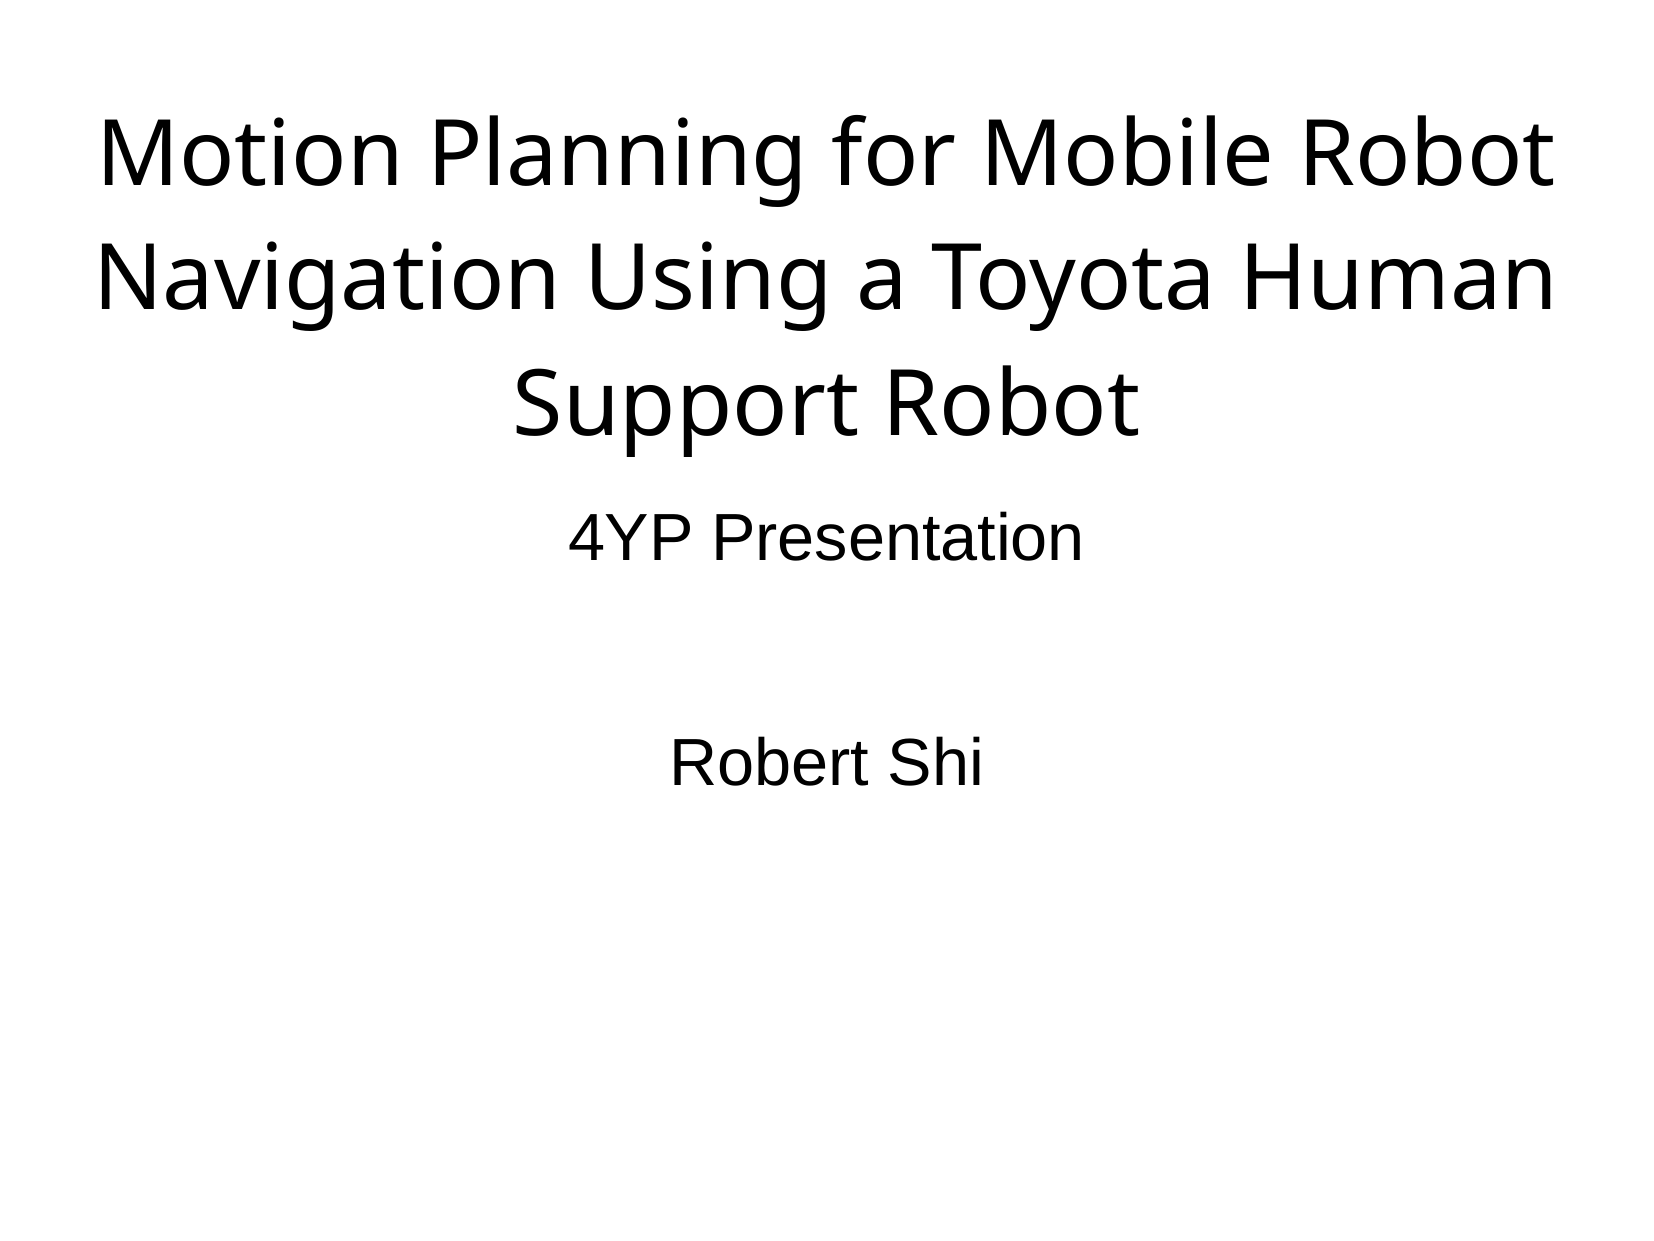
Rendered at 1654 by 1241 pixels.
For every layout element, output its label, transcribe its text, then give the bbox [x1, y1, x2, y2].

title Motion Planning for Mobile Robot Navigation Using a Toyota Human Support Robot [82, 113, 1571, 290]
subtitle 4YP Presentation Robert Shi [82, 290, 1571, 1010]
